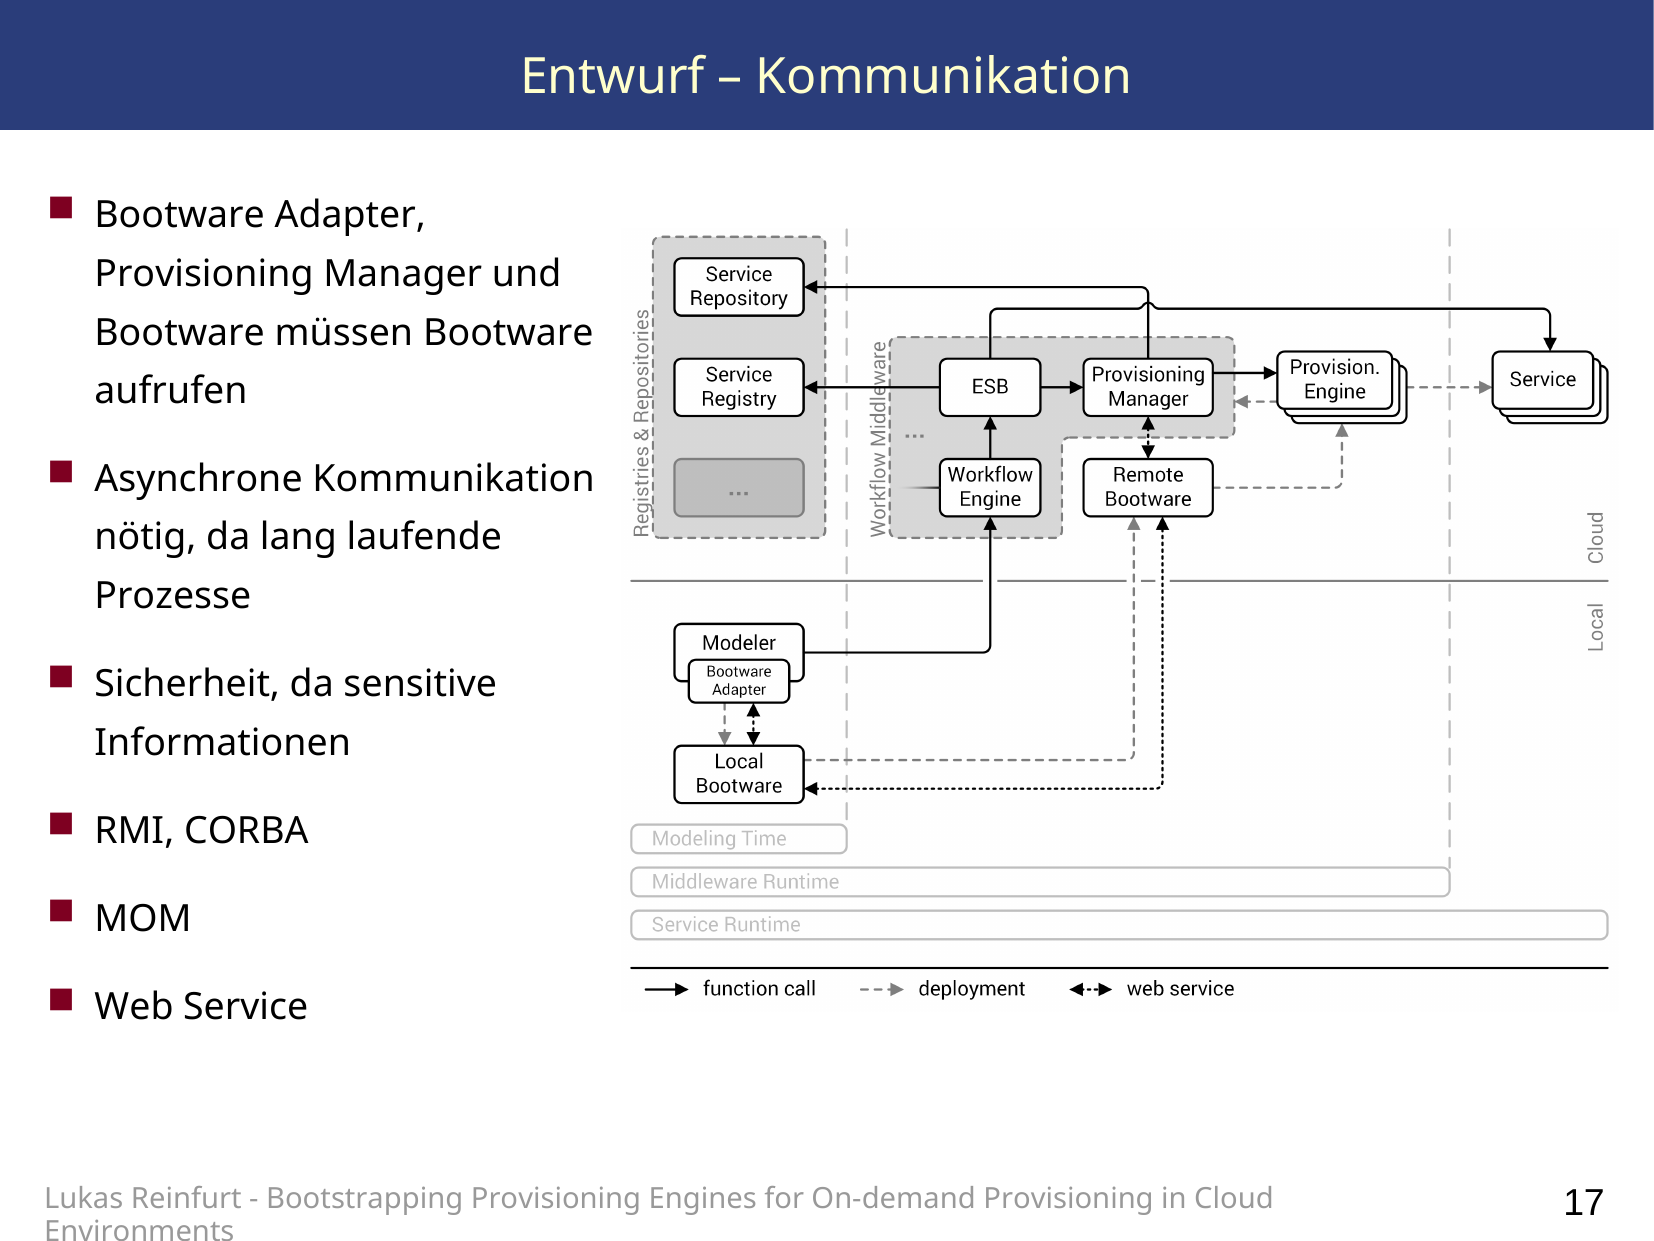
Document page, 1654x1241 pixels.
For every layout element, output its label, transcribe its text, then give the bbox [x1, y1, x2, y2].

list Bootware Adapter, Provisioning Manager und Bootware müssen Bootware aufrufen Asynchrone Kommunikation nötig, da lang laufende Prozesse Sicherheit, da sensitive Informationen RMI, CORBA MOM Web Service [47, 177, 603, 1146]
picture [621, 228, 1619, 1012]
title Entwurf – Kommunikation [47, 23, 1607, 119]
